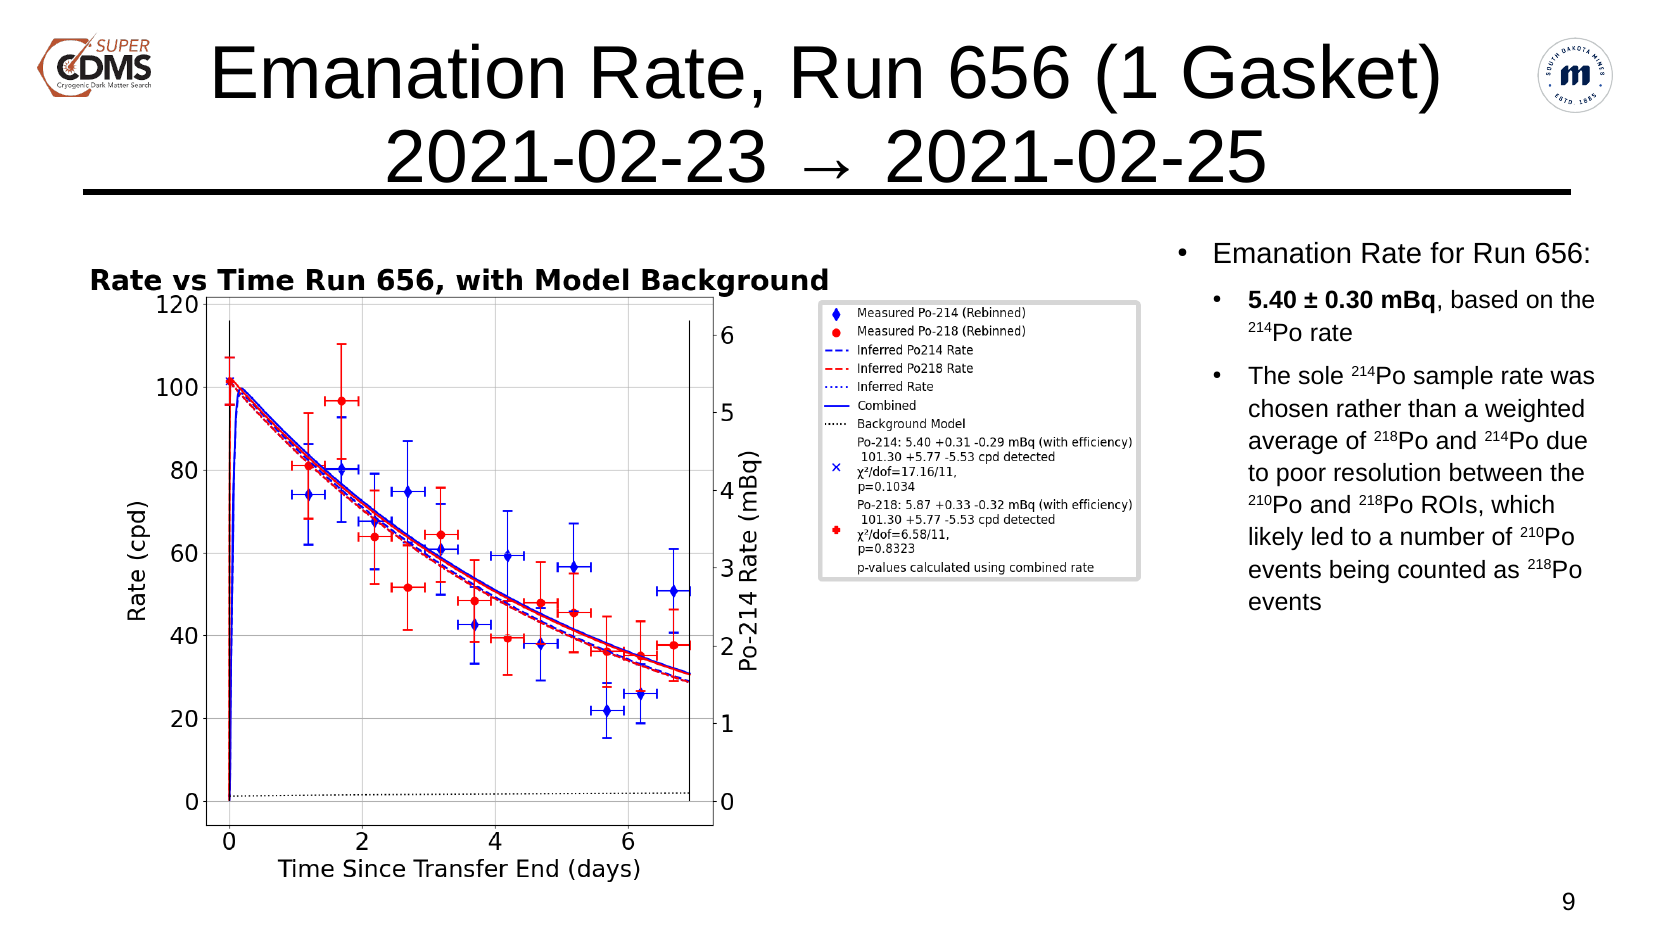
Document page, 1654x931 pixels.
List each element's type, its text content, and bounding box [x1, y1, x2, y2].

picture [37, 32, 151, 97]
picture [1571, 37, 1613, 113]
text_box Emanation Rate for Run 656: 5.40 ± 0.30 mBq, based on the 214Po rate The sole 214Po sample rate was chosen rather than a weighted average of 218Po and 214Po due to poor resolution between the 210Po and 218Po ROIs, which likely led to a number of 210Po events being counted as 218Po events [1162, 225, 1613, 901]
picture [37, 214, 1388, 901]
title Emanation Rate, Run 656 (1 Gasket) 2021-02-23 → 2021-02-25 [82, 37, 1571, 193]
